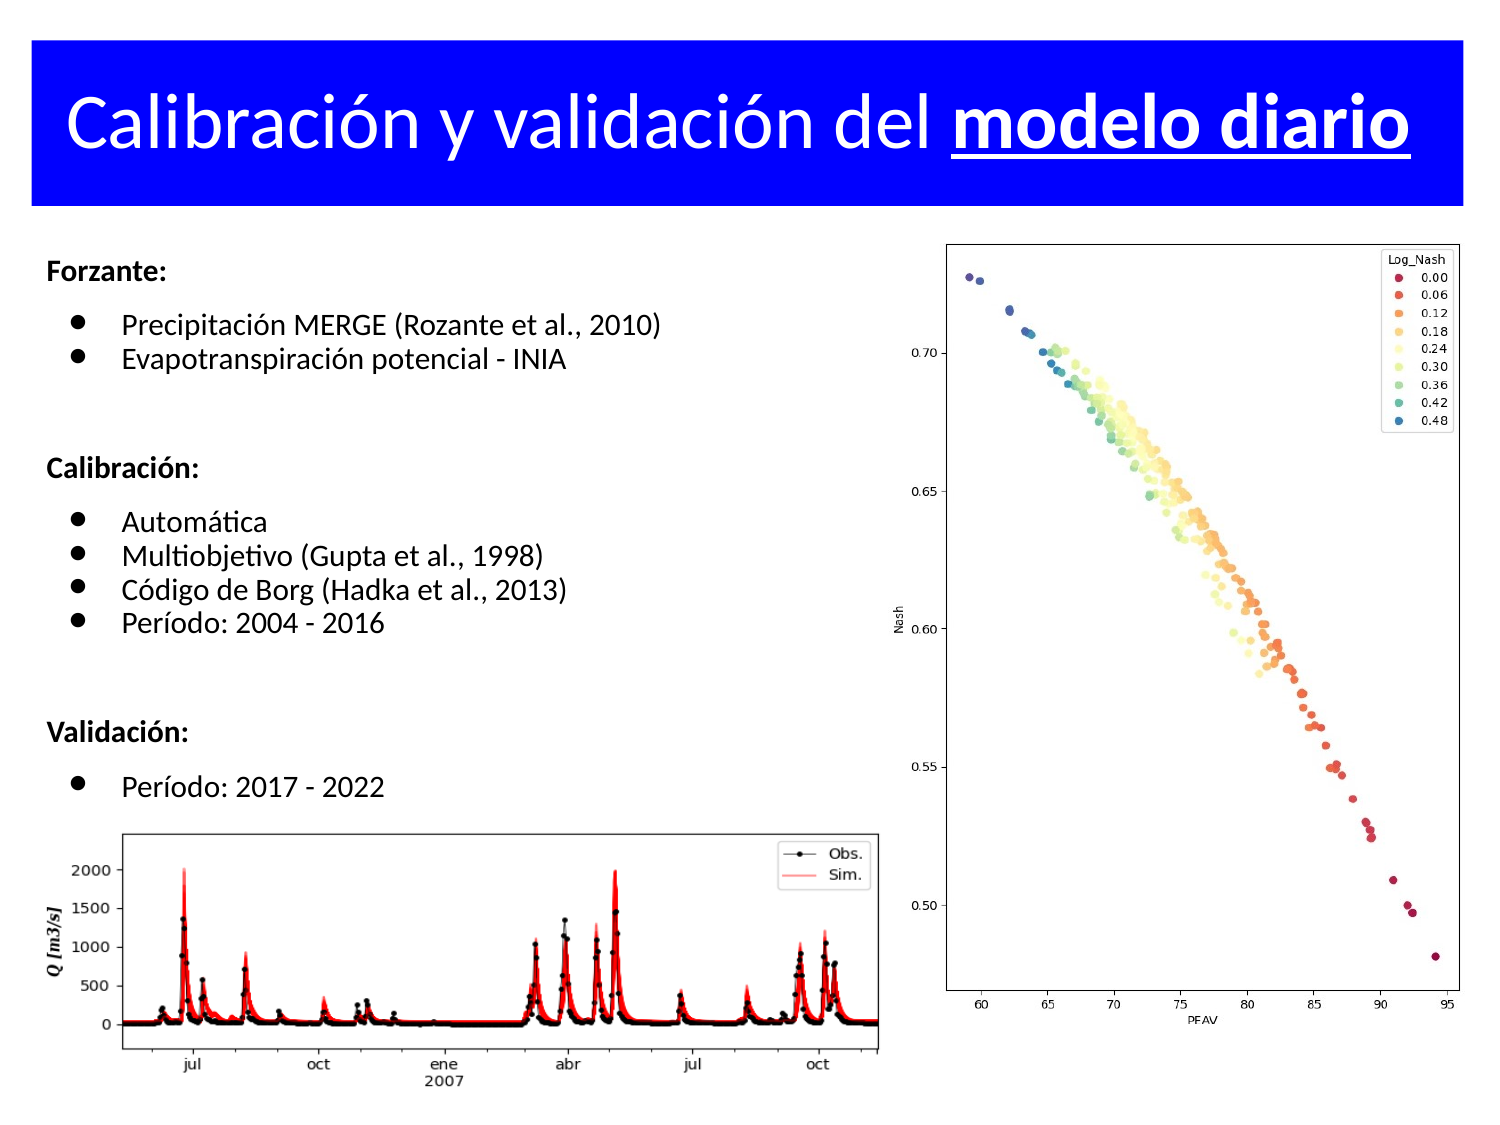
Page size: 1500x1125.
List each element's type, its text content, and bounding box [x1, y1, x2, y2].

picture [888, 243, 1468, 1024]
title Calibración y validación del modelo diario [31, 40, 1464, 206]
picture [44, 979, 883, 1094]
text_box Forzante: Precipitación MERGE (Rozante et al., 2010) Evapotranspiración potencial - INIA Calibración: Automática Multiobjetivo (Gupta et al., 1998) Código de Borg (Hadka et al., 2013) Período: 2004 - 2016 Validación: Período: 2017 - 2022 [31, 239, 910, 979]
